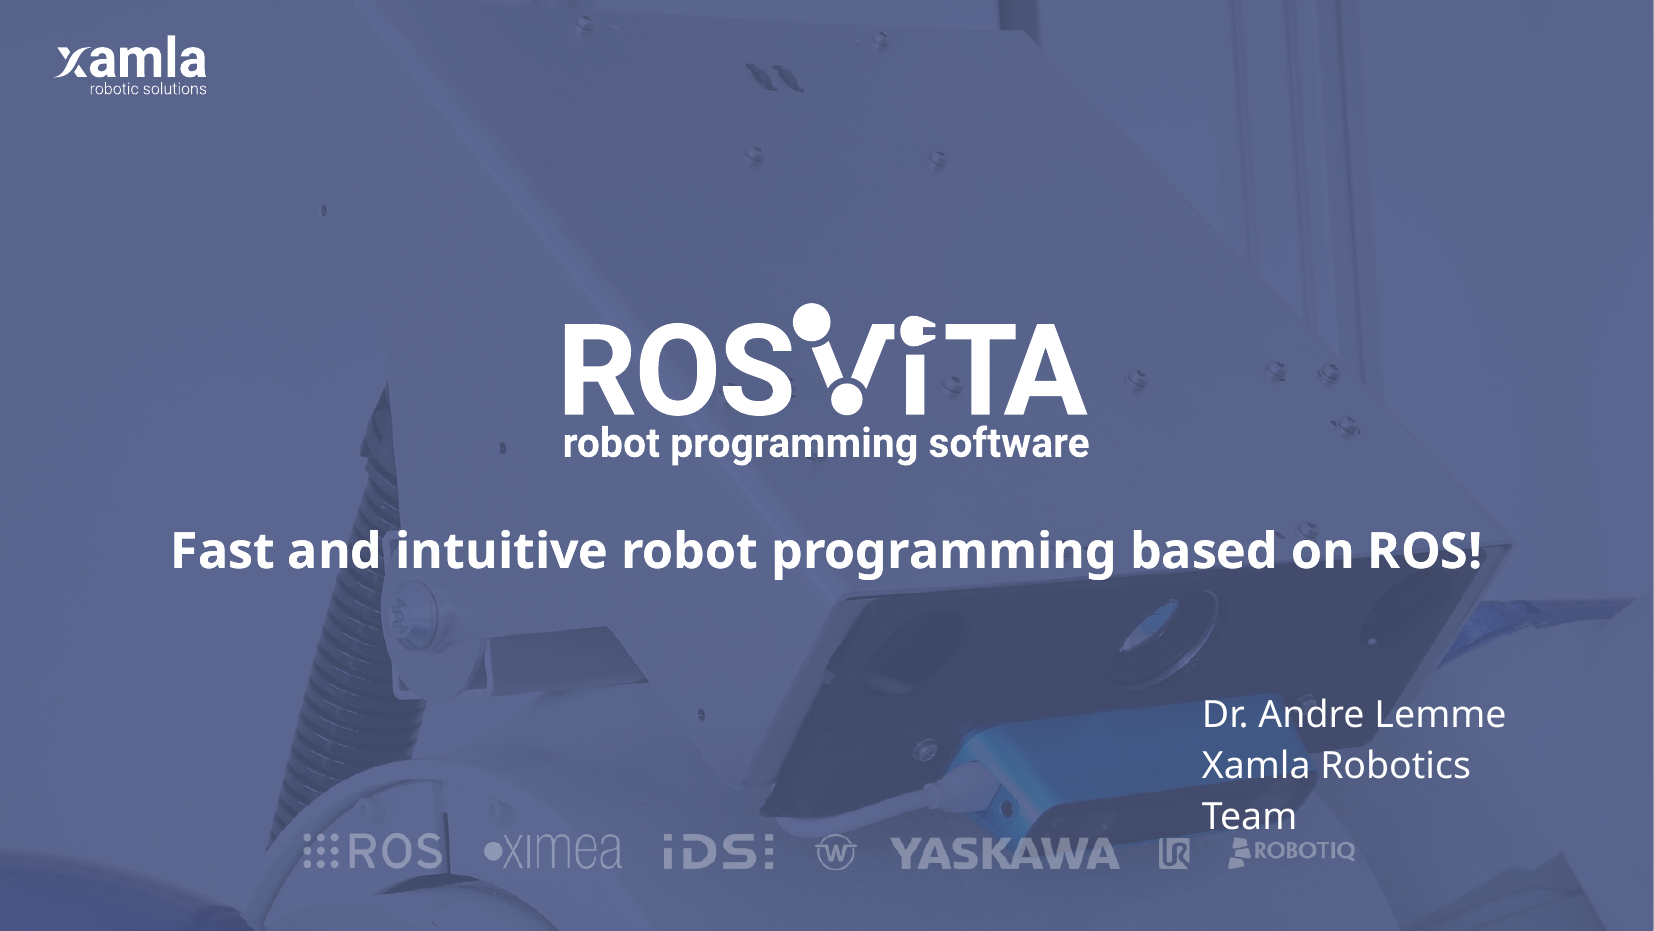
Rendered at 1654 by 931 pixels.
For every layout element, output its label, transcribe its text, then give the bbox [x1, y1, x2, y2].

picture [0, 0, 1654, 931]
text_box Dr. Andre Lemme Xamla Robotics Team [1187, 680, 1589, 795]
text_box Fast and intuitive robot programming based on ROS! [141, 507, 1512, 589]
